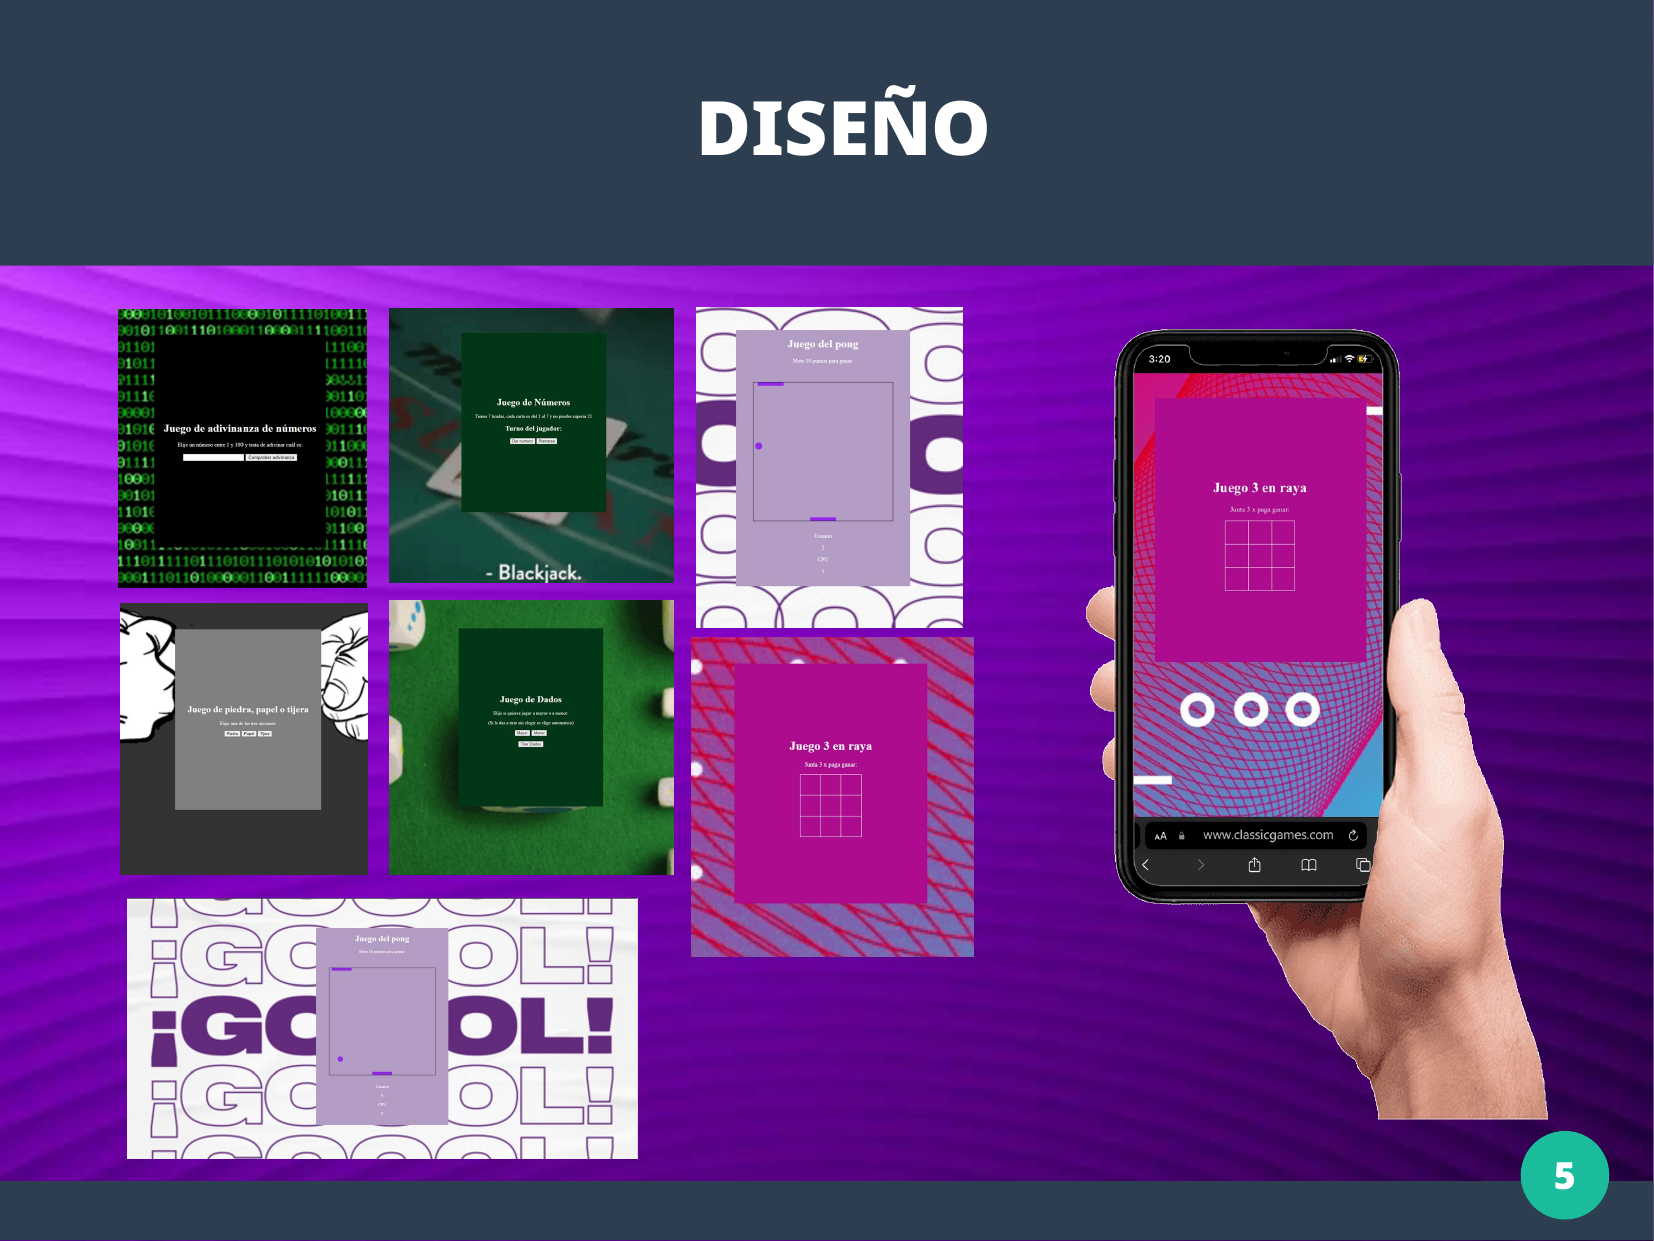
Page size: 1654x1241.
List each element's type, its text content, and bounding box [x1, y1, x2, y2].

title DISEÑO [696, 47, 1654, 205]
picture [0, 266, 1654, 1181]
